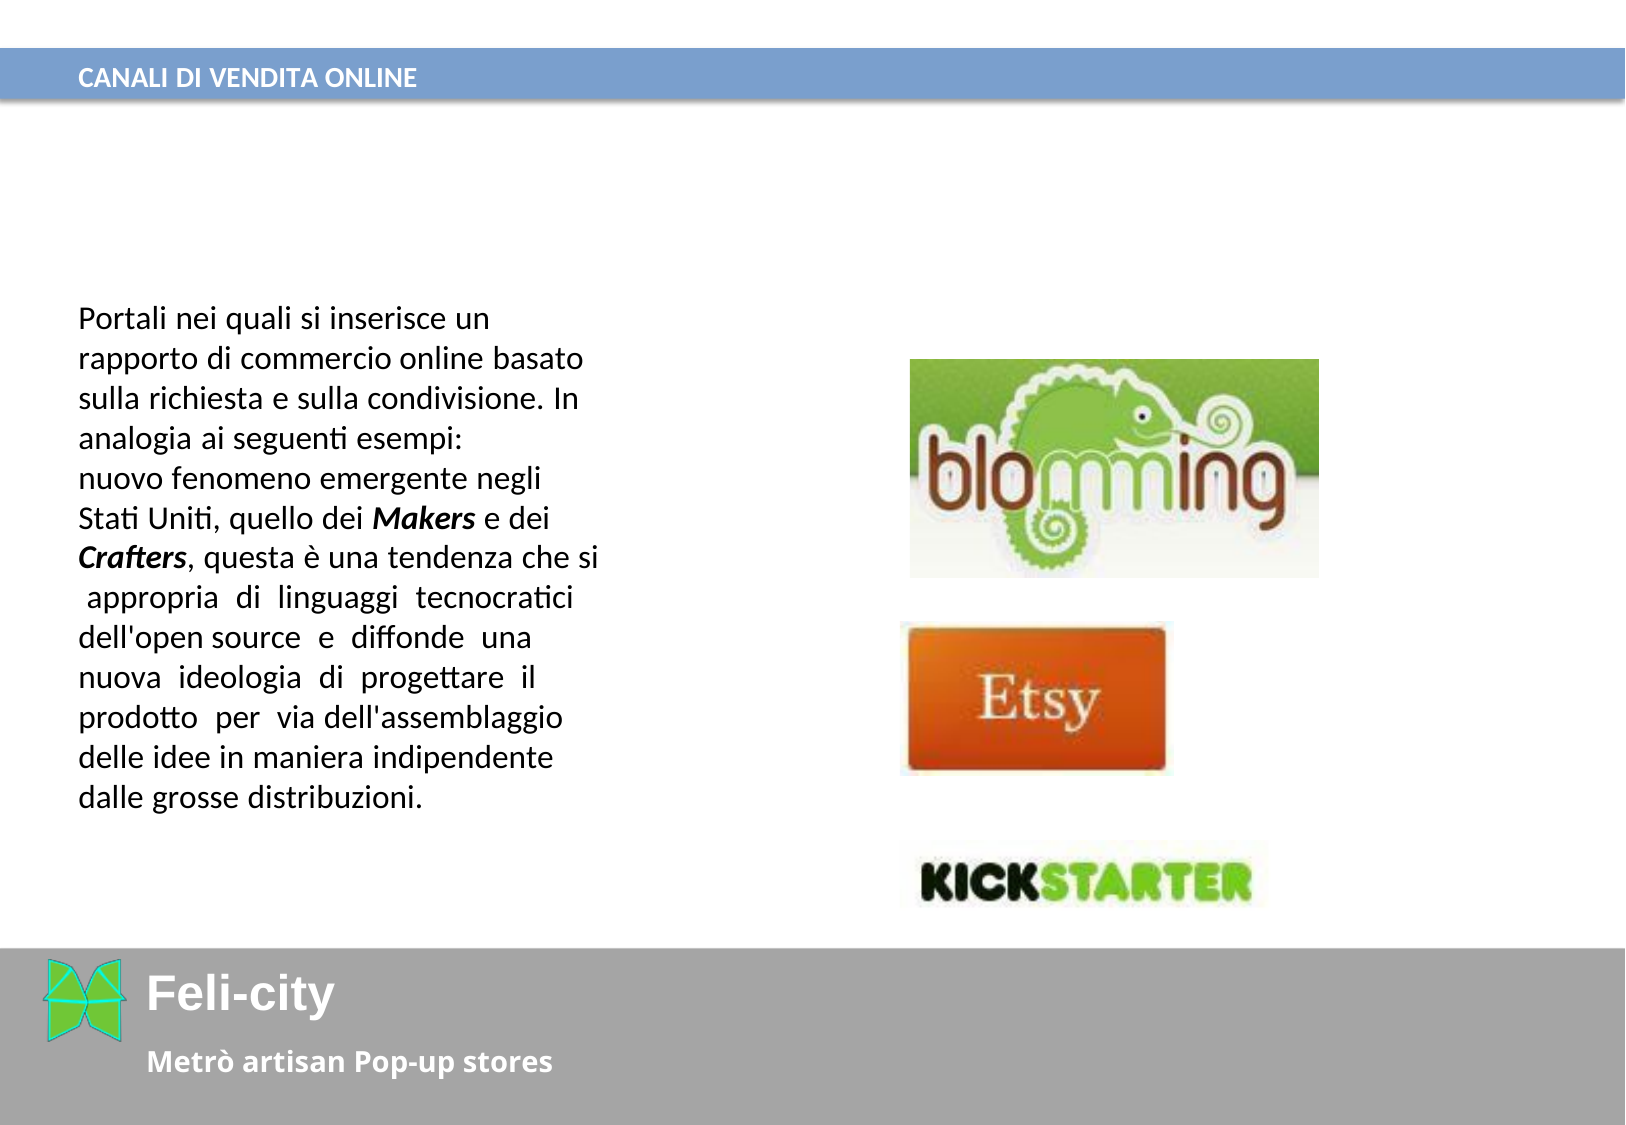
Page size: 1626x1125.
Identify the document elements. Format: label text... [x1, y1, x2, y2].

text_box [899, 840, 1273, 927]
text_box [0, 945, 1625, 1125]
text_box CANALI DI VENDITA ONLINE Portali nei quali si inserisce un rapporto di commercio online basato sulla richiesta e sulla condivisione. In analogia ai seguenti esempi: nuovo fenomeno emergente negli Stati Uniti, quello dei Makers e dei Crafters, questa è una tendenza che si appropria di linguaggi tecnocratici dell'open source e diffonde una nuova ideologia di progettare il prodotto per via dell'assemblaggio delle idee in maniera indipendente dalle grosse distribuzioni. [0, 58, 601, 816]
text_box [0, 43, 1625, 119]
text_box Feli-city Metrò artisan Pop-up stores [143, 962, 1066, 1079]
text_box [909, 359, 1319, 578]
text_box [899, 621, 1174, 776]
